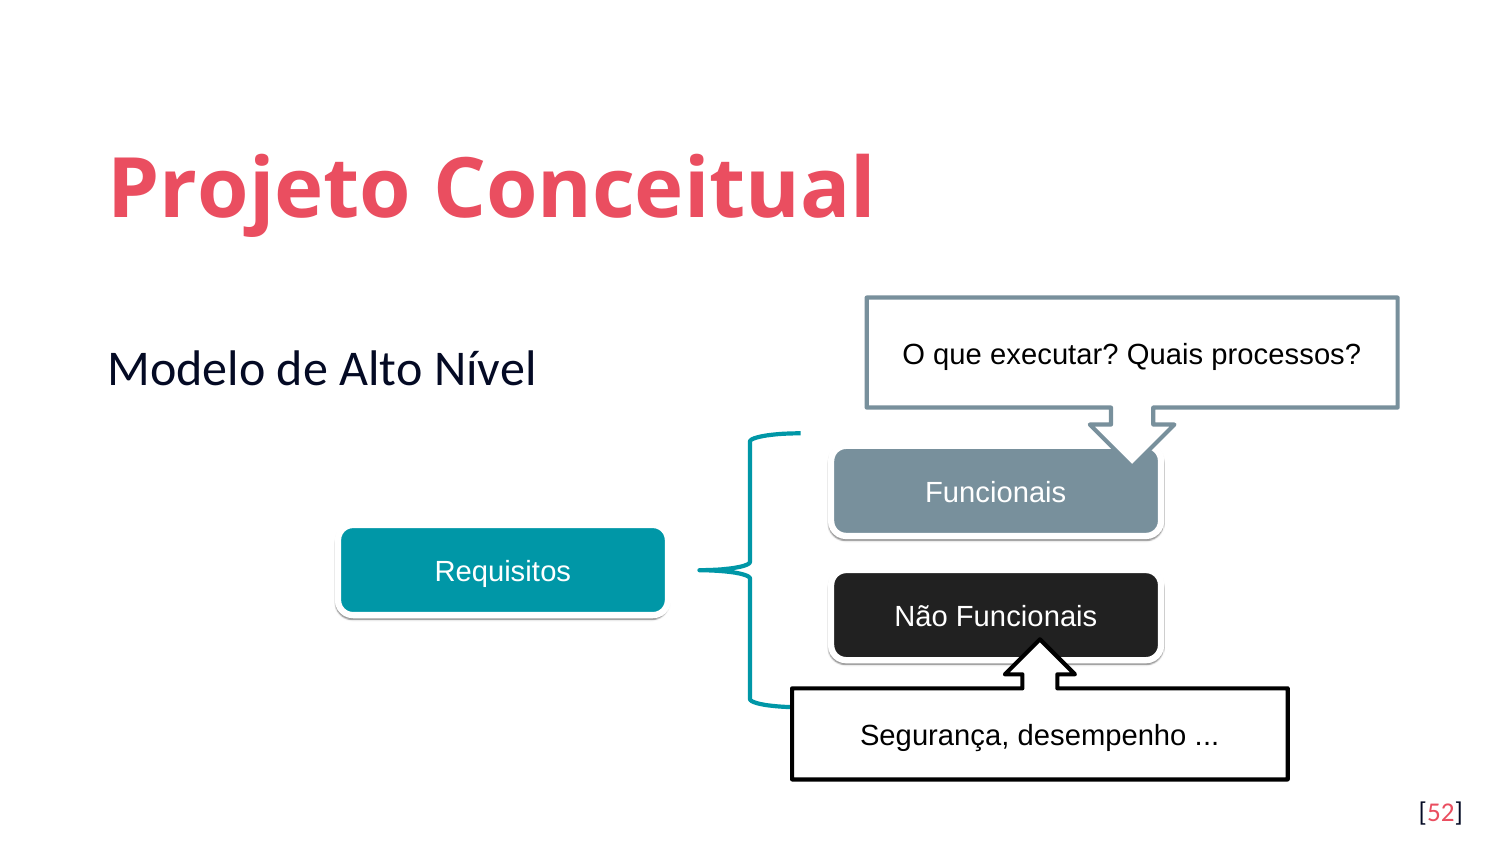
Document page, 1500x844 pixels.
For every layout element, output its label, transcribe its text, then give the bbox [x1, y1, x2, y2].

text_box Modelo de Alto Nível [92, 243, 1408, 749]
text_box Não Funcionais [831, 570, 1162, 661]
text_box Projeto Conceitual [92, 104, 1408, 243]
text_box Funcionais [831, 445, 1162, 536]
text_box Segurança, desempenho ... [792, 639, 1288, 780]
text_box Requisitos [337, 524, 668, 616]
text_box O que executar? Quais processos? [866, 297, 1398, 467]
text_box [699, 433, 801, 708]
slide_number [52] [1403, 779, 1494, 844]
